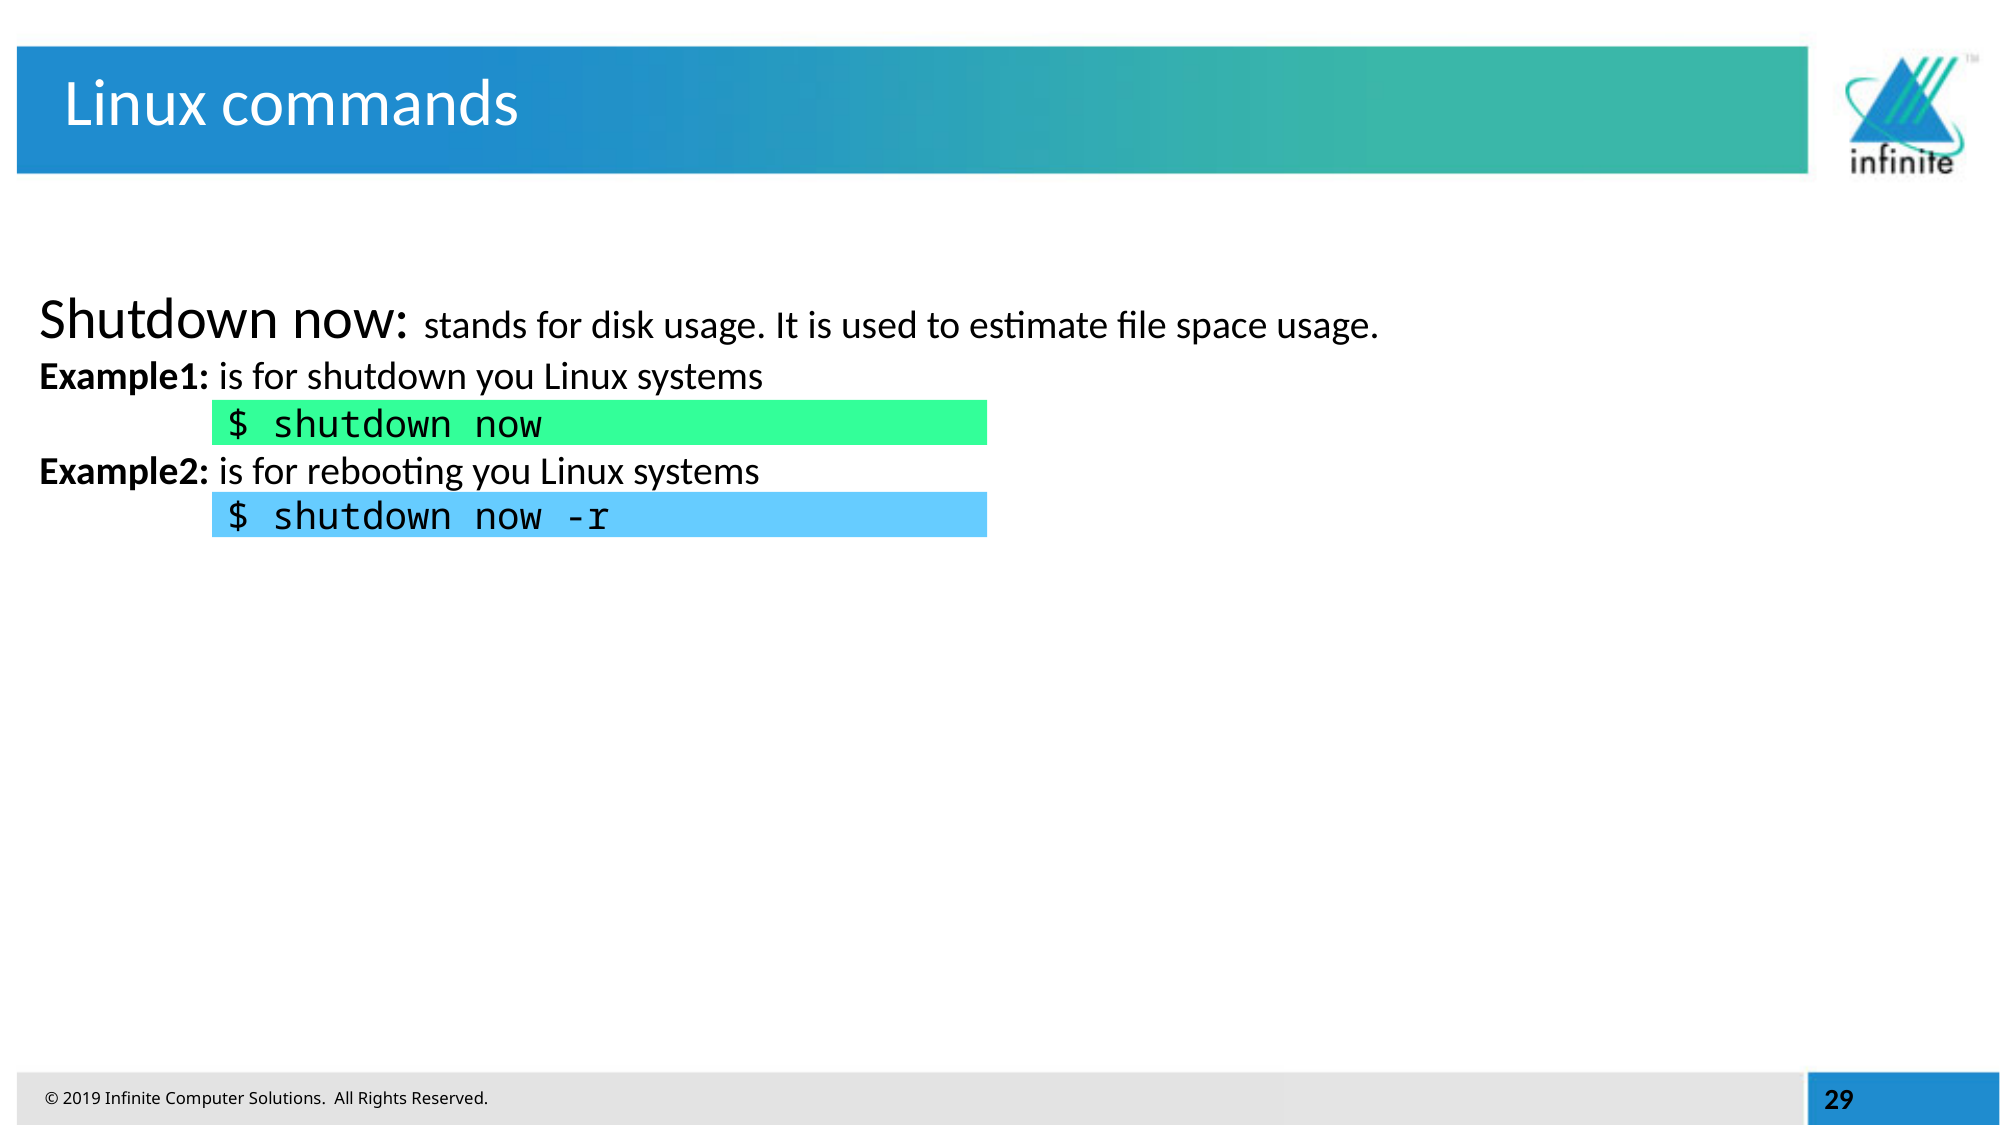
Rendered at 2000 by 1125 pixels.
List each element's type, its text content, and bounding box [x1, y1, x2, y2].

text_box $ shutdown now -r [212, 491, 988, 538]
slide_number <number> [1662, 1073, 2000, 1125]
title Linux commands [49, 51, 1913, 182]
text_box Shutdown now: stands for disk usage. It is used to estimate file space usage. Example1: is for shutdown you Linux systems Example2: is for rebooting you Linux systems [24, 224, 1813, 735]
text_box $ shutdown now [212, 399, 988, 445]
picture [16, 0, 2000, 1125]
